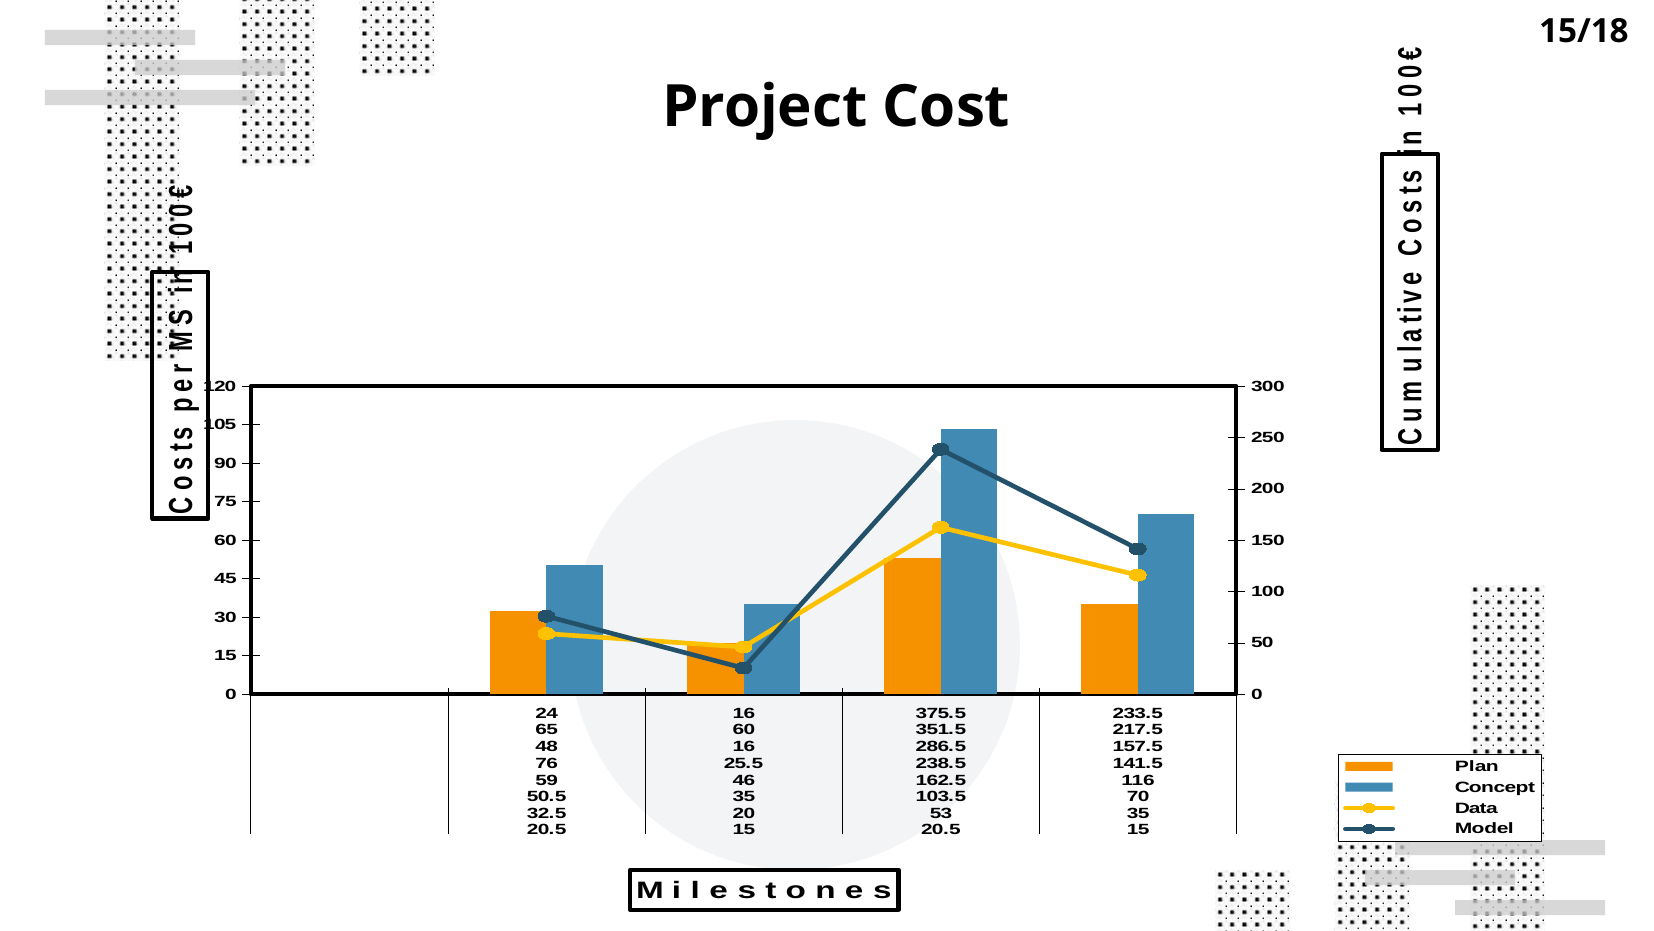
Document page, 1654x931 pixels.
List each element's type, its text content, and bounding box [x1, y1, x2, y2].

chart [90, 152, 1617, 912]
text_box Project Cost [647, 56, 1079, 152]
text_box 15/18 [1524, 0, 1654, 57]
